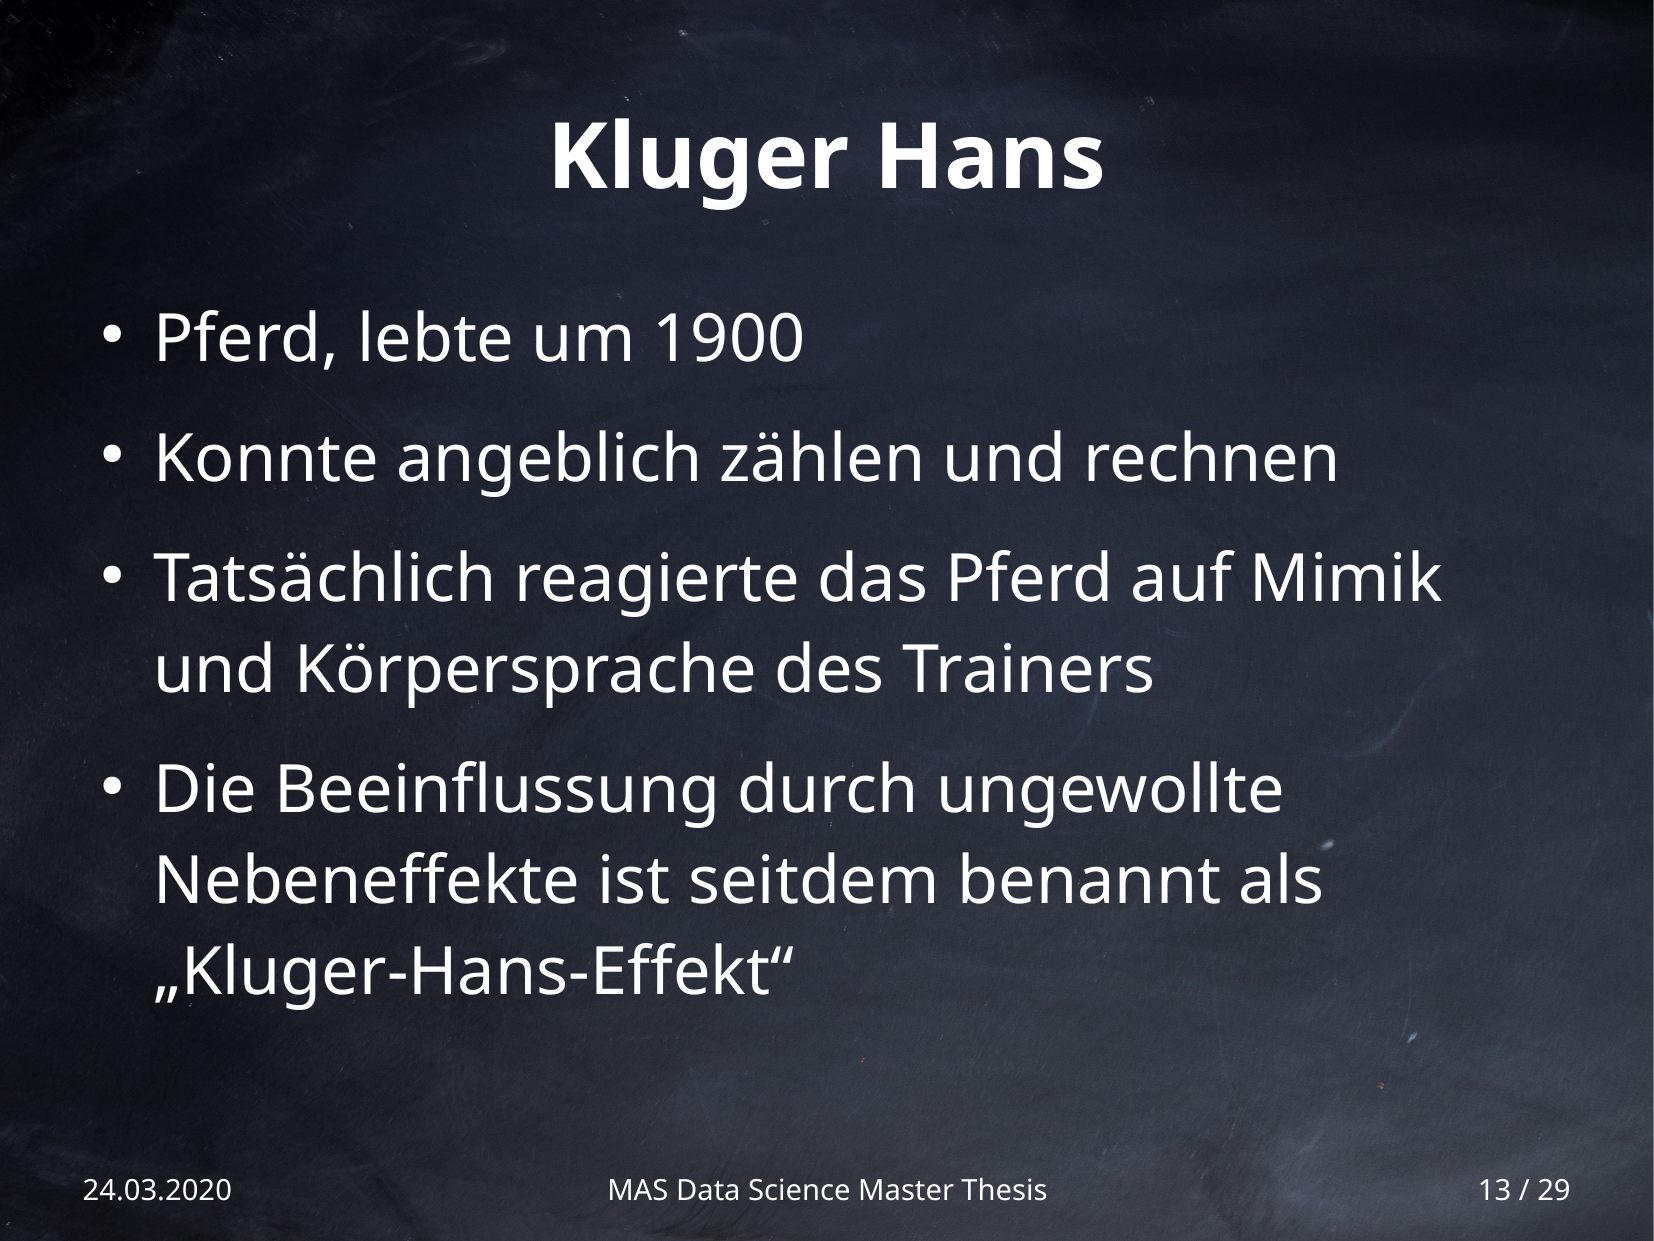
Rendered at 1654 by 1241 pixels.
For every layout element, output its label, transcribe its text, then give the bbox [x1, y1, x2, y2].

title Kluger Hans [82, 49, 1571, 257]
picture [0, 0, 1654, 1241]
list Pferd, lebte um 1900 Konnte angeblich zählen und rechnen Tatsächlich reagierte das Pferd auf Mimik und Körpersprache des Trainers Die Beeinflussung durch ungewollte Nebeneffekte ist seitdem benannt als „Kluger-Hans-Effekt“ [82, 290, 1571, 1146]
